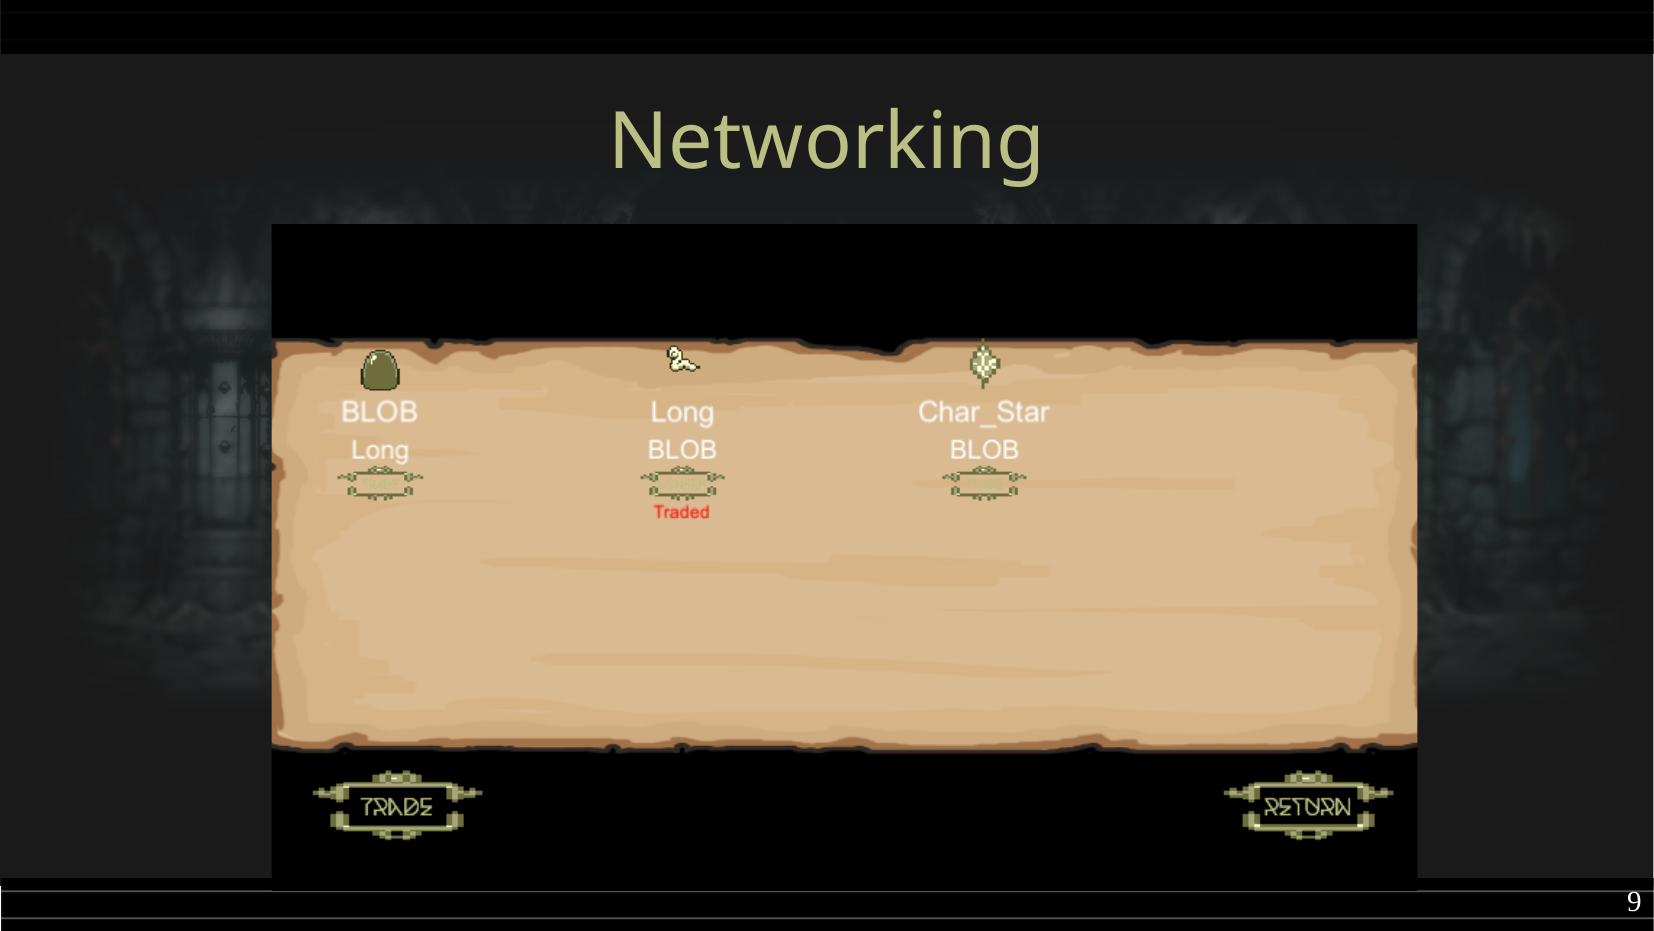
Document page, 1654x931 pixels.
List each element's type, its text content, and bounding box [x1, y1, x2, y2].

title Networking [82, 27, 1571, 249]
picture [0, 0, 1654, 931]
